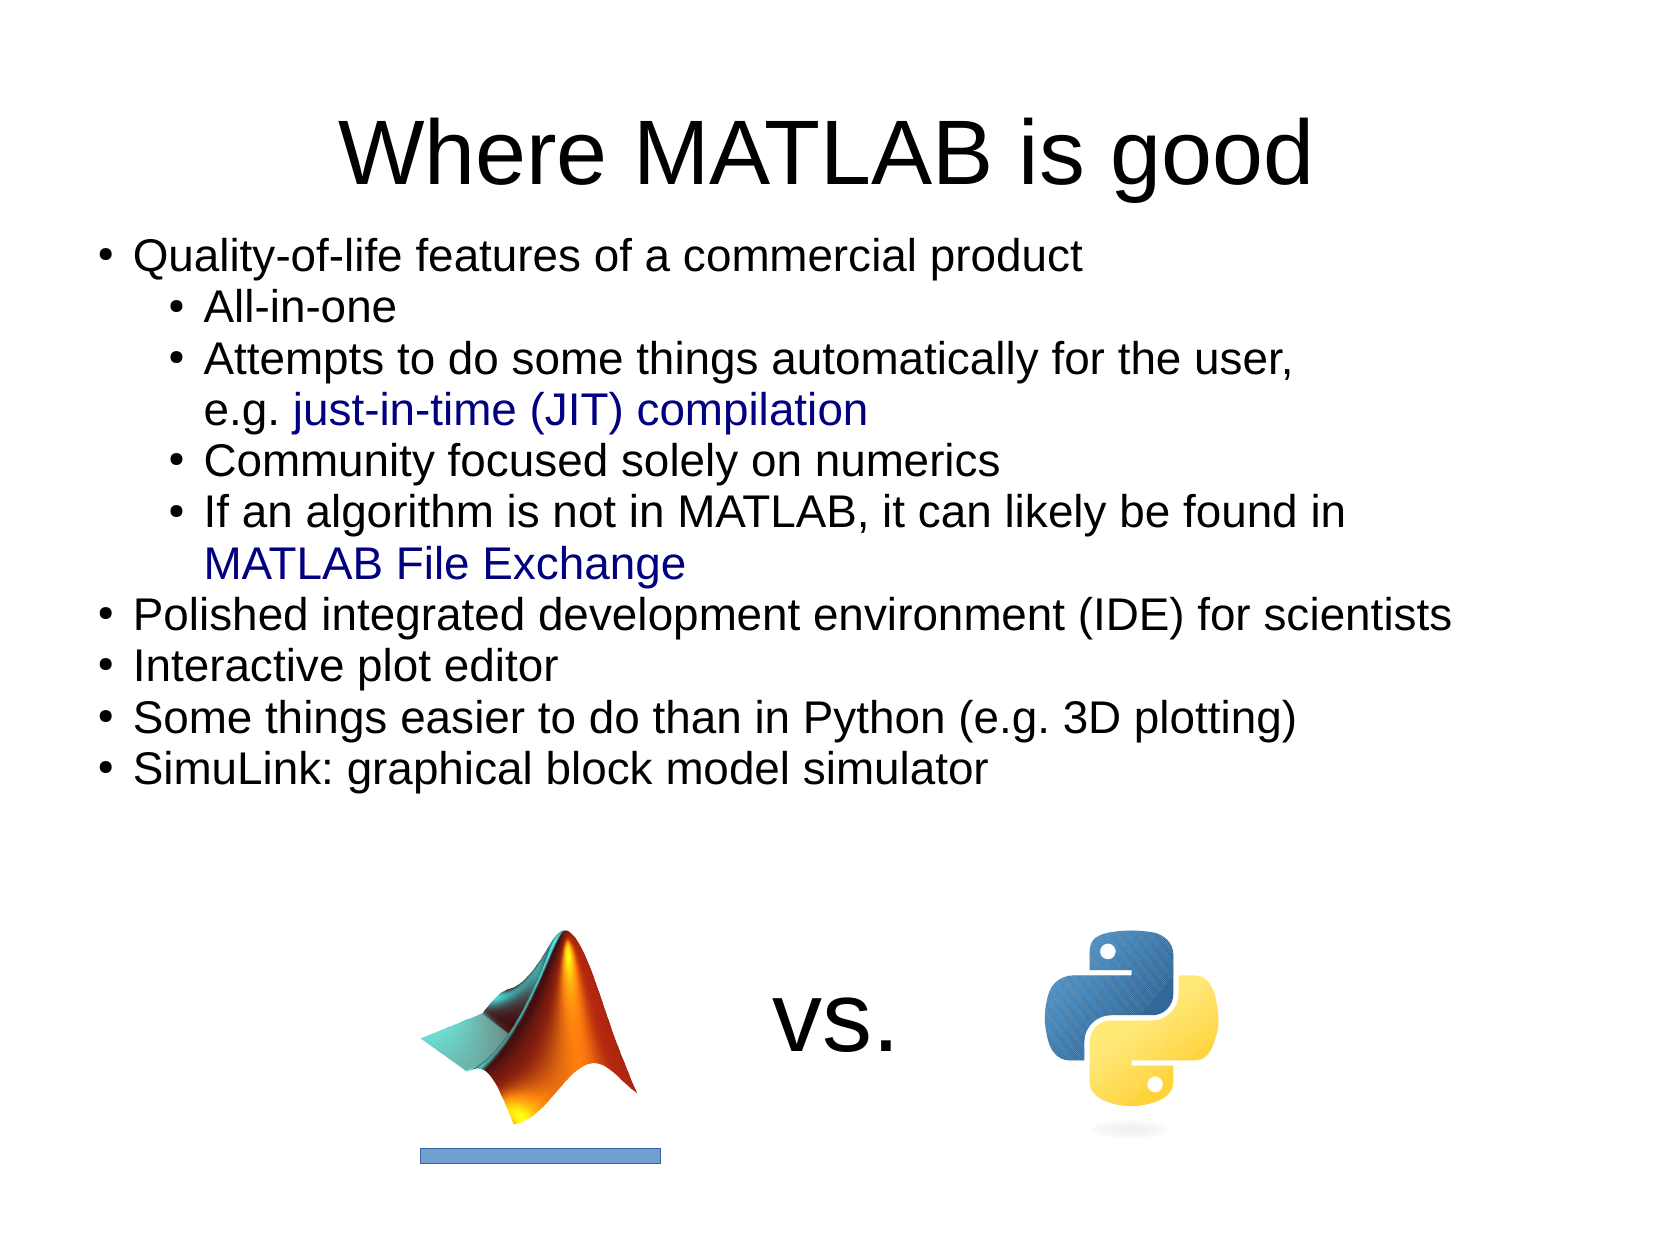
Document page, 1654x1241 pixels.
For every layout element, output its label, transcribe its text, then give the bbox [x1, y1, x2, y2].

text_box Quality-of-life features of a commercial product All-in-one Attempts to do some things automatically for the user, e.g. just-in-time (JIT) compilation Community focused solely on numerics If an algorithm is not in MATLAB, it can likely be found in MATLAB File Exchange Polished integrated development environment (IDE) for scientists Interactive plot editor Some things easier to do than in Python (e.g. 3D plotting) SimuLink: graphical block model simulator [82, 222, 1561, 802]
text_box vs. [758, 953, 916, 1081]
picture [420, 929, 638, 1126]
title Where MATLAB is good [82, 49, 1571, 257]
picture [1044, 930, 1231, 1156]
text_box [420, 1148, 661, 1164]
